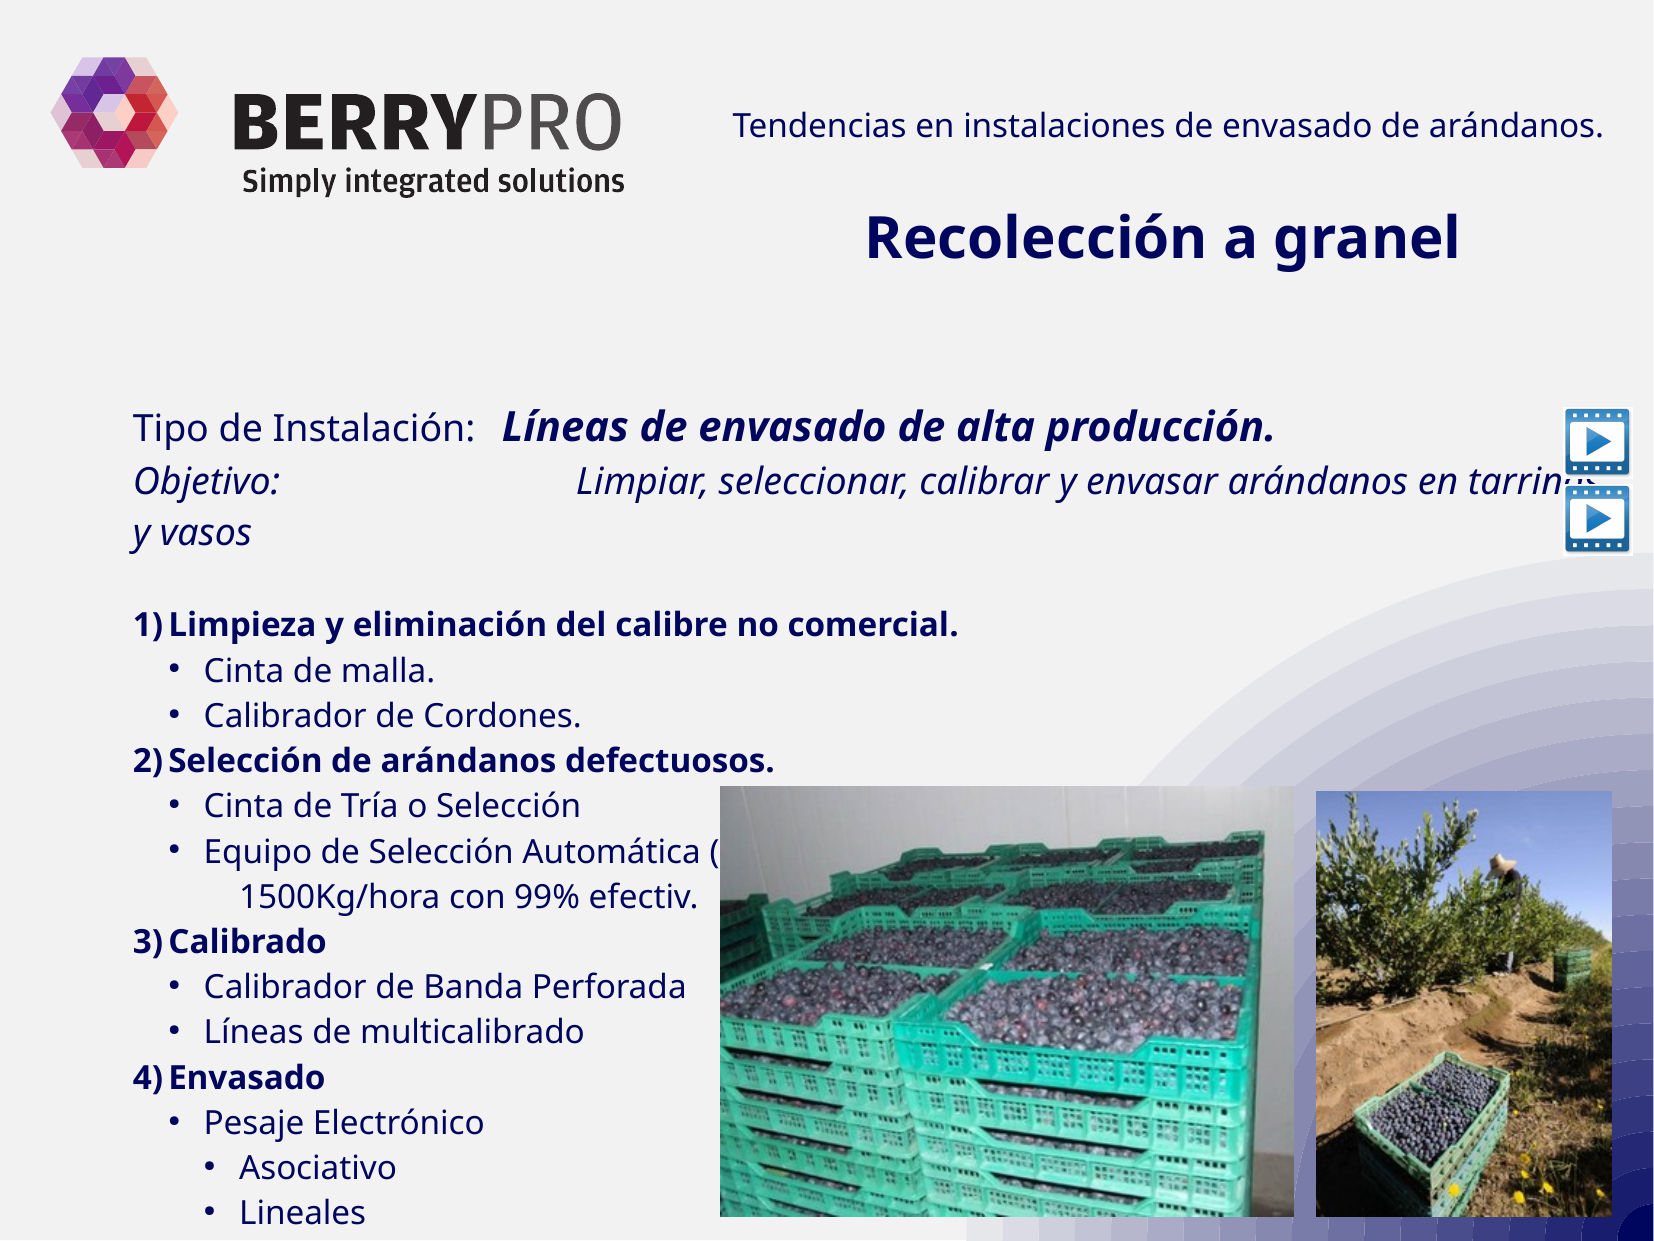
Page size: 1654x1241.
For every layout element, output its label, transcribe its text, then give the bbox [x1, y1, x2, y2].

picture [1563, 407, 1633, 479]
picture [35, 0, 638, 355]
text_box Tendencias en instalaciones de envasado de arándanos. [578, 94, 1654, 166]
text_box Tipo de Instalación: Líneas de envasado de alta producción. Objetivo: Limpiar, seleccionar, calibrar y envasar arándanos en tarrinas y vasos Limpieza y eliminación del calibre no comercial. Cinta de malla. Calibrador de Cordones. Selección de arándanos defectuosos. Cinta de Tría o Selección Equipo de Selección Automática (Óptica + Láser) de alta producción. 1500Kg/hora con 99% efectiv. Calibrado Calibrador de Banda Perforada Líneas de multicalibrado Envasado Pesaje Electrónico Asociativo Lineales Pesaje Mecánico Otros Equipos [118, 389, 1642, 1222]
text_box Recolección a granel [755, 189, 1571, 284]
picture [1563, 484, 1633, 556]
picture [1316, 791, 1612, 1217]
picture [720, 786, 1294, 1217]
